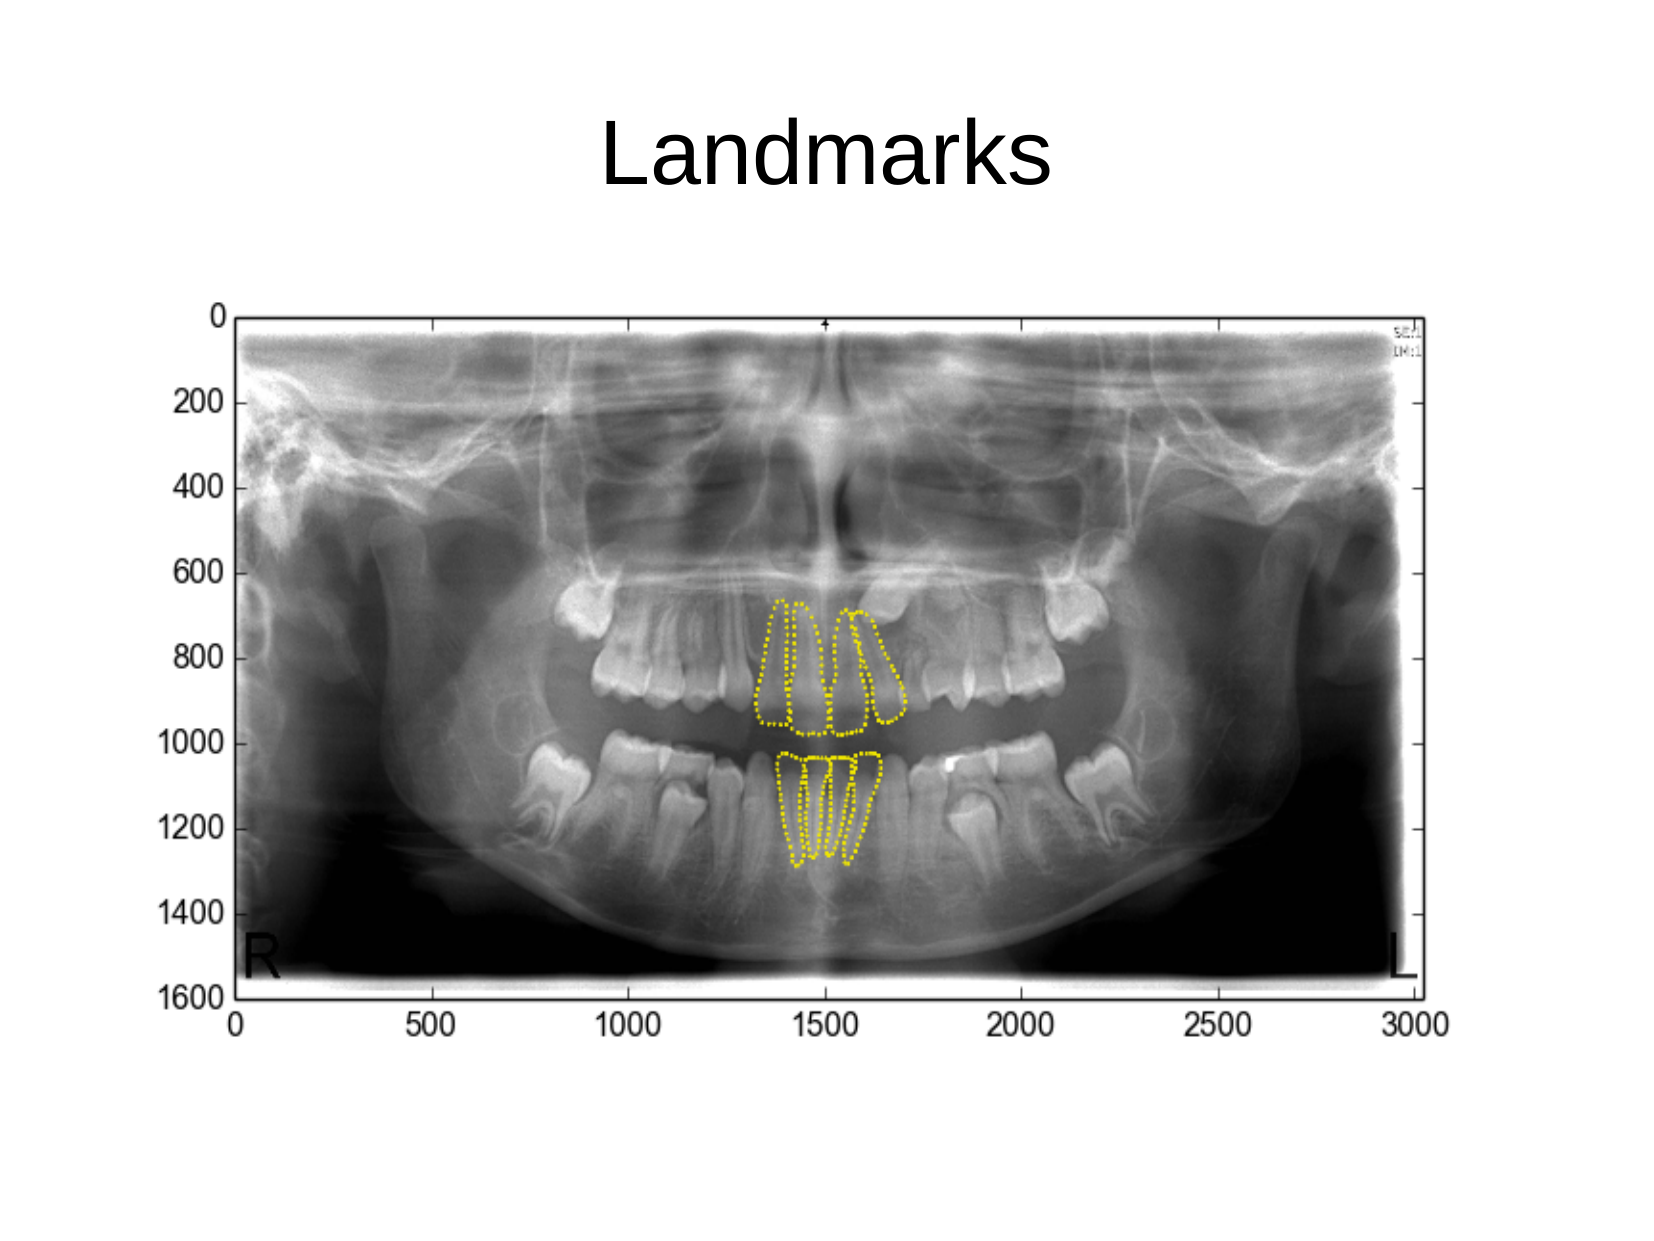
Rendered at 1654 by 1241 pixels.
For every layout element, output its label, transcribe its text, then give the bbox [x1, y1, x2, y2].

title Landmarks [82, 49, 1571, 257]
picture [120, 285, 1501, 1096]
